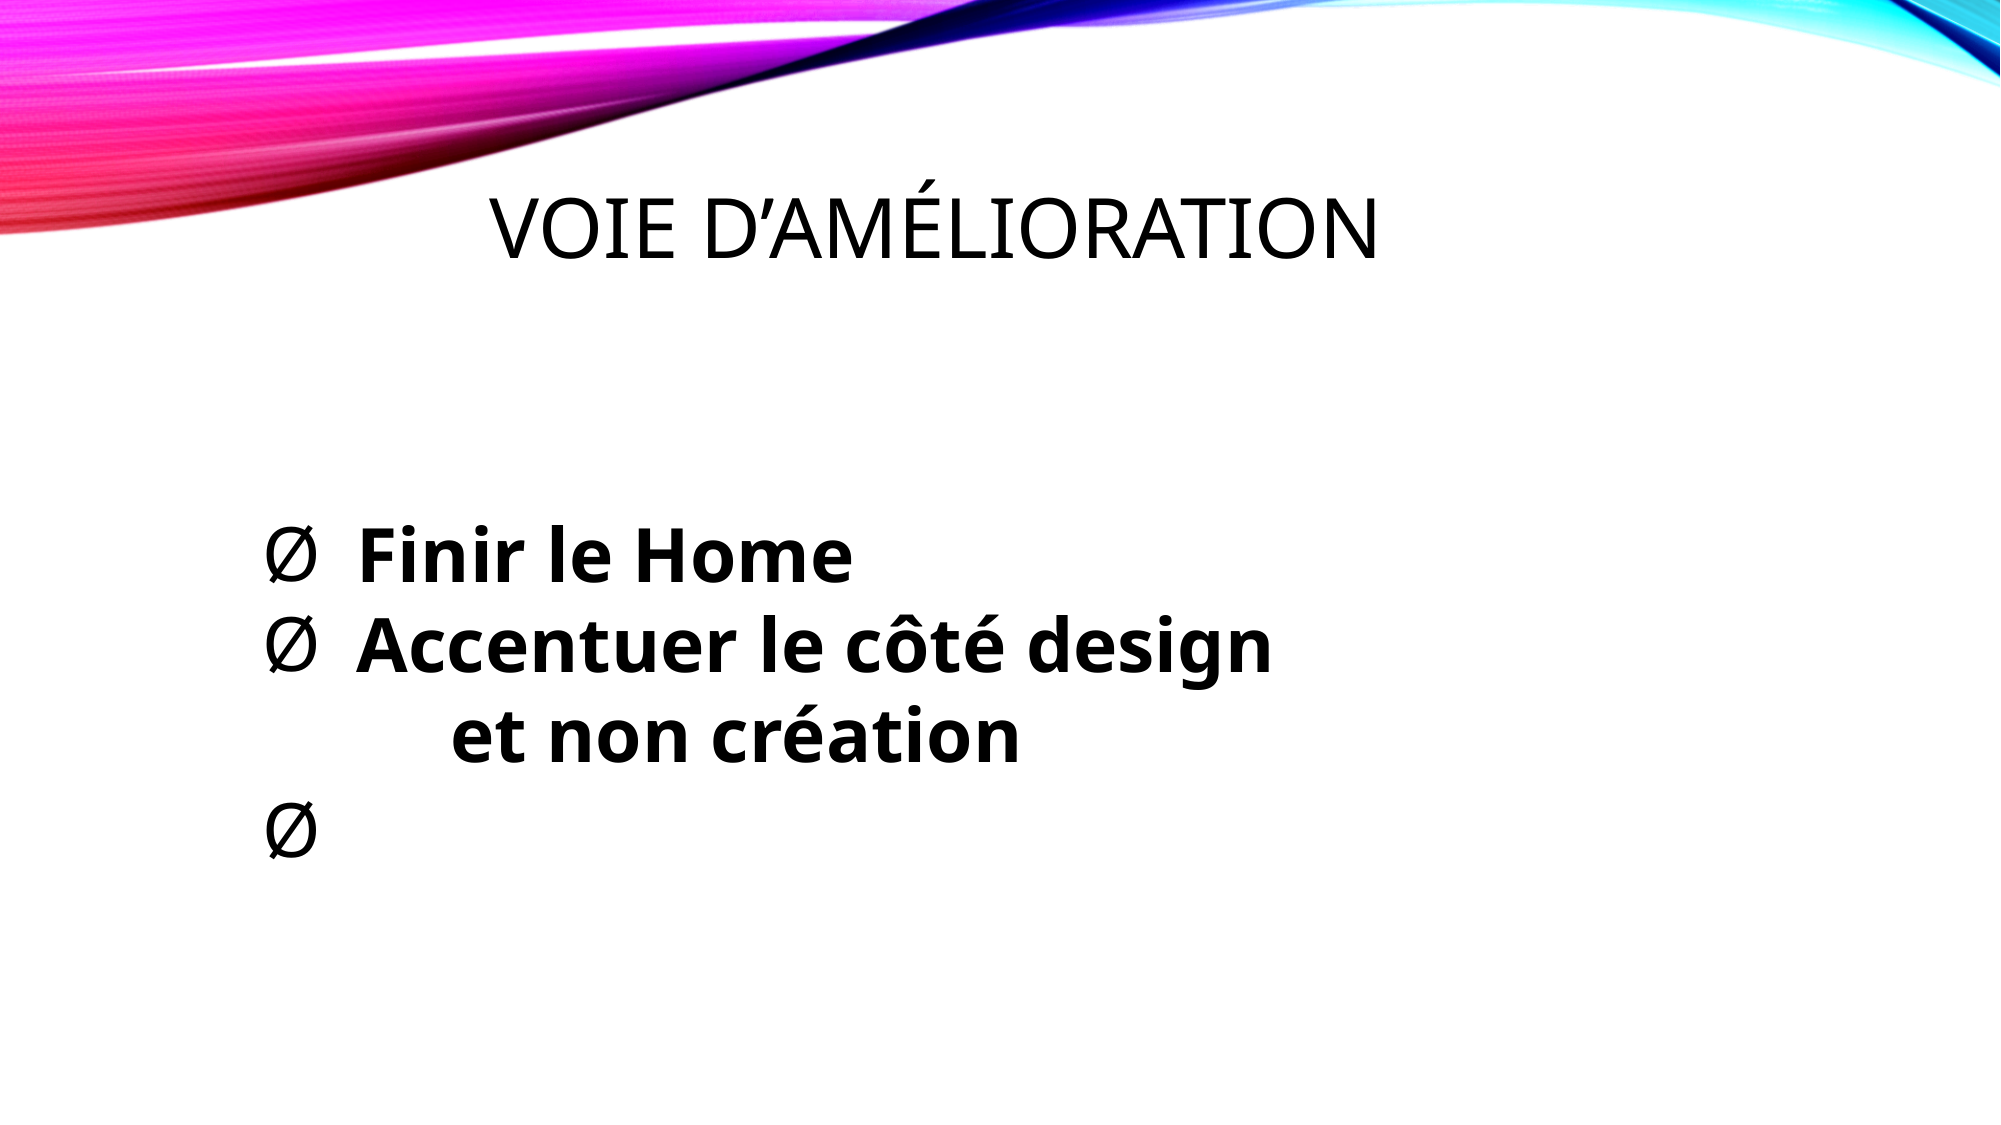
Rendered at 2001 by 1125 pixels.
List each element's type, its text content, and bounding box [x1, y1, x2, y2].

text_box Finir le Home Accentuer le côté design et non création [247, 499, 1378, 879]
title VOIE D’amélioration [474, 125, 1888, 338]
